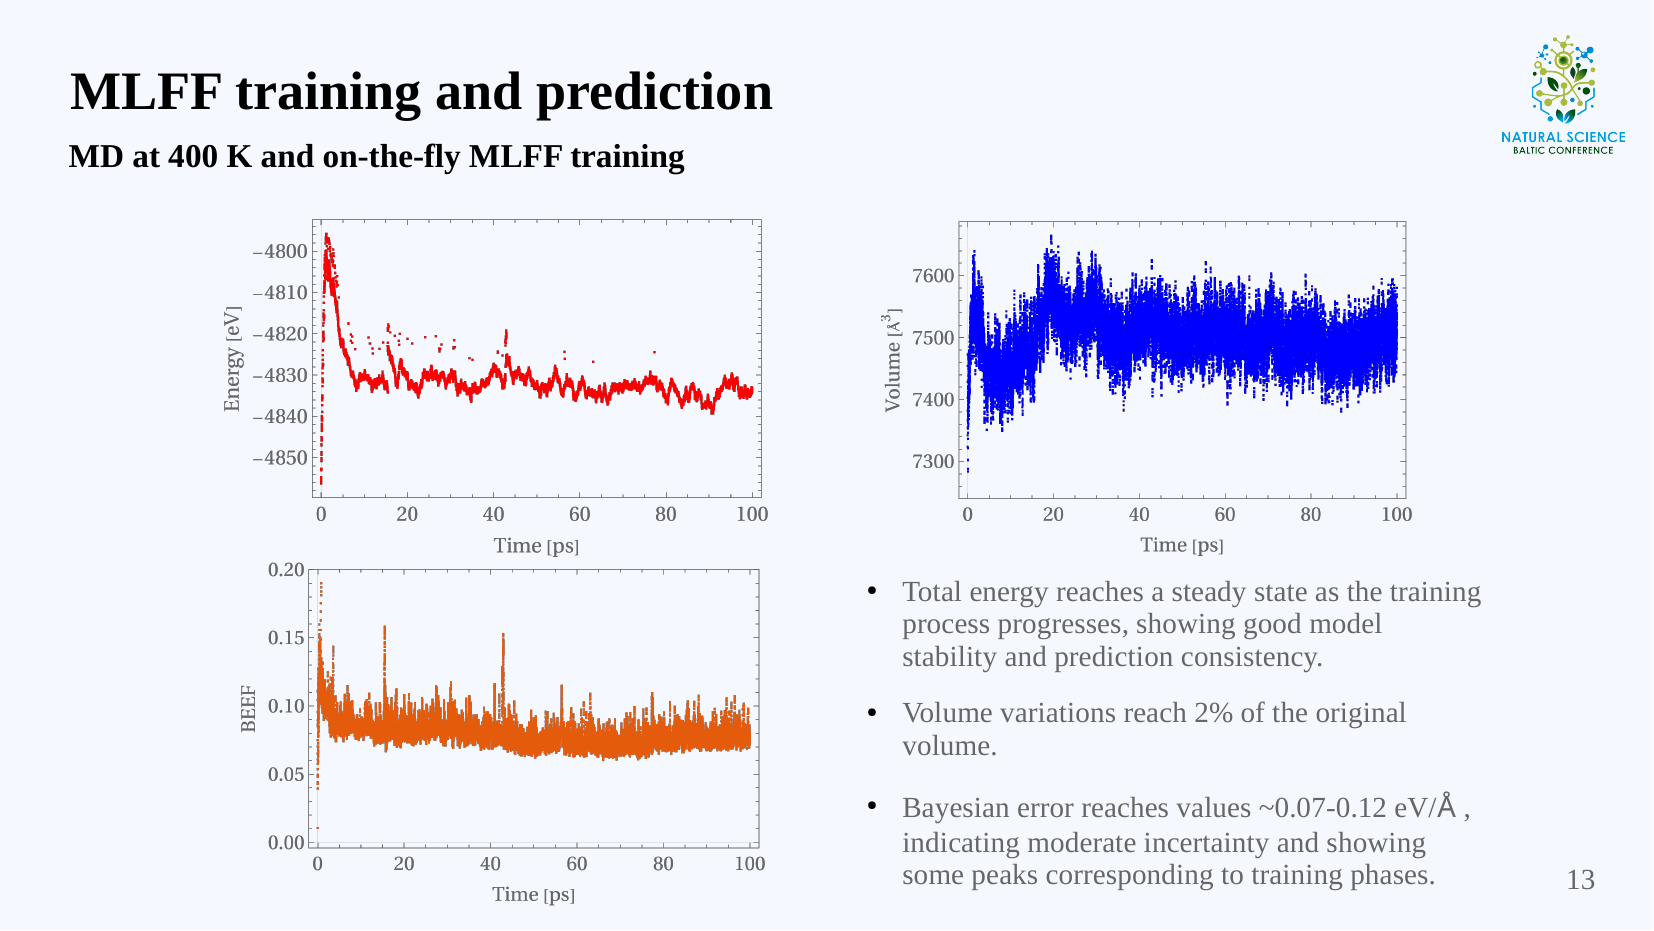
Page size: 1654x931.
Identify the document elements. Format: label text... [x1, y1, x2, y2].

picture [220, 219, 770, 907]
title MLFF training and prediction [70, 41, 1523, 142]
text_box MD at 400 K and on-the-fly MLFF training [53, 130, 995, 220]
picture [881, 221, 1414, 558]
picture [1502, 35, 1625, 154]
text_box Total energy reaches a steady state as the training process progresses, showing good model stability and prediction consistency. Volume variations reach 2% of the original volume. Bayesian error reaches values ~0.07-0.12 eV/Å , indicating moderate incertainty and showing some peaks corresponding to training phases. [852, 568, 1501, 892]
